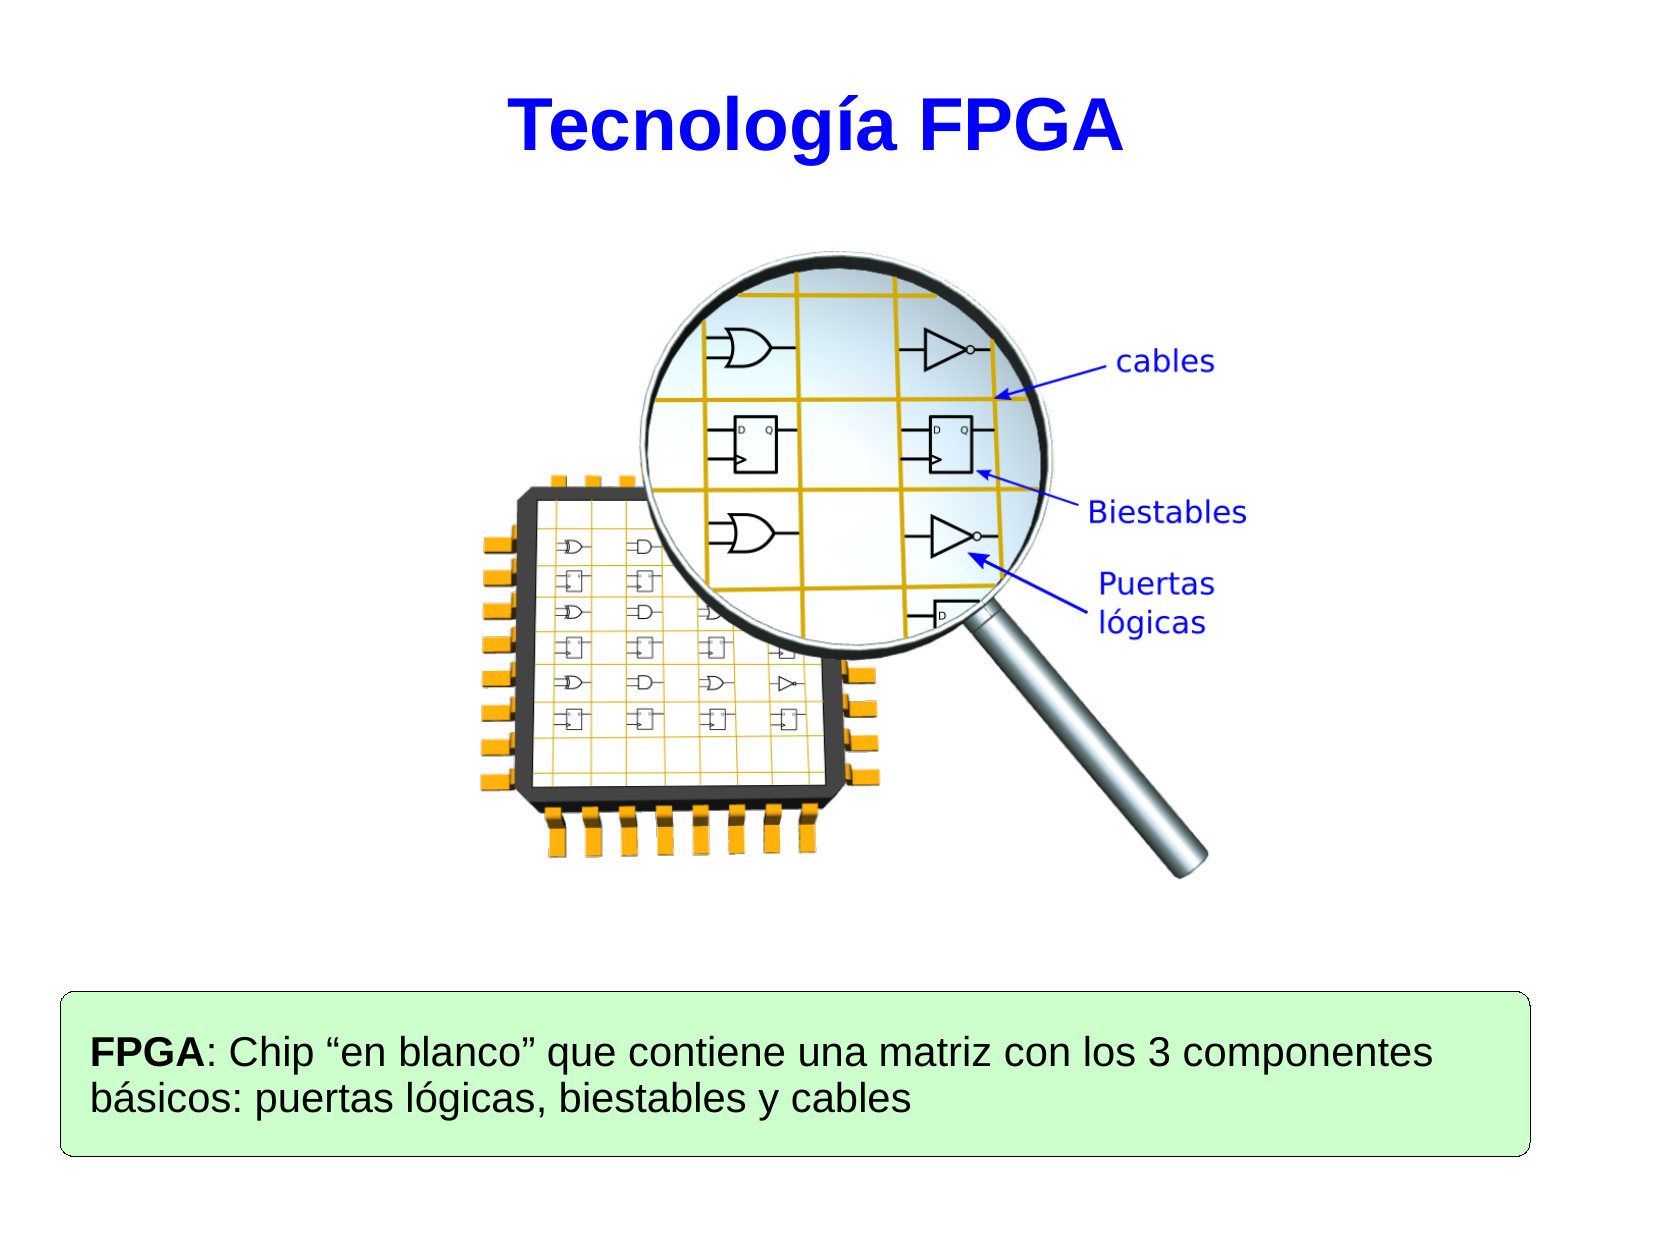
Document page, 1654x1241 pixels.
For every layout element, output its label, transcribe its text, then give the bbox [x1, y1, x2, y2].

text_box [60, 991, 1531, 1157]
text_box FPGA: Chip “en blanco” que contiene una matriz con los 3 componentes básicos: puertas lógicas, biestables y cables [75, 1021, 1546, 1142]
picture [472, 241, 1246, 887]
text_box Tecnología FPGA [90, 75, 1546, 212]
